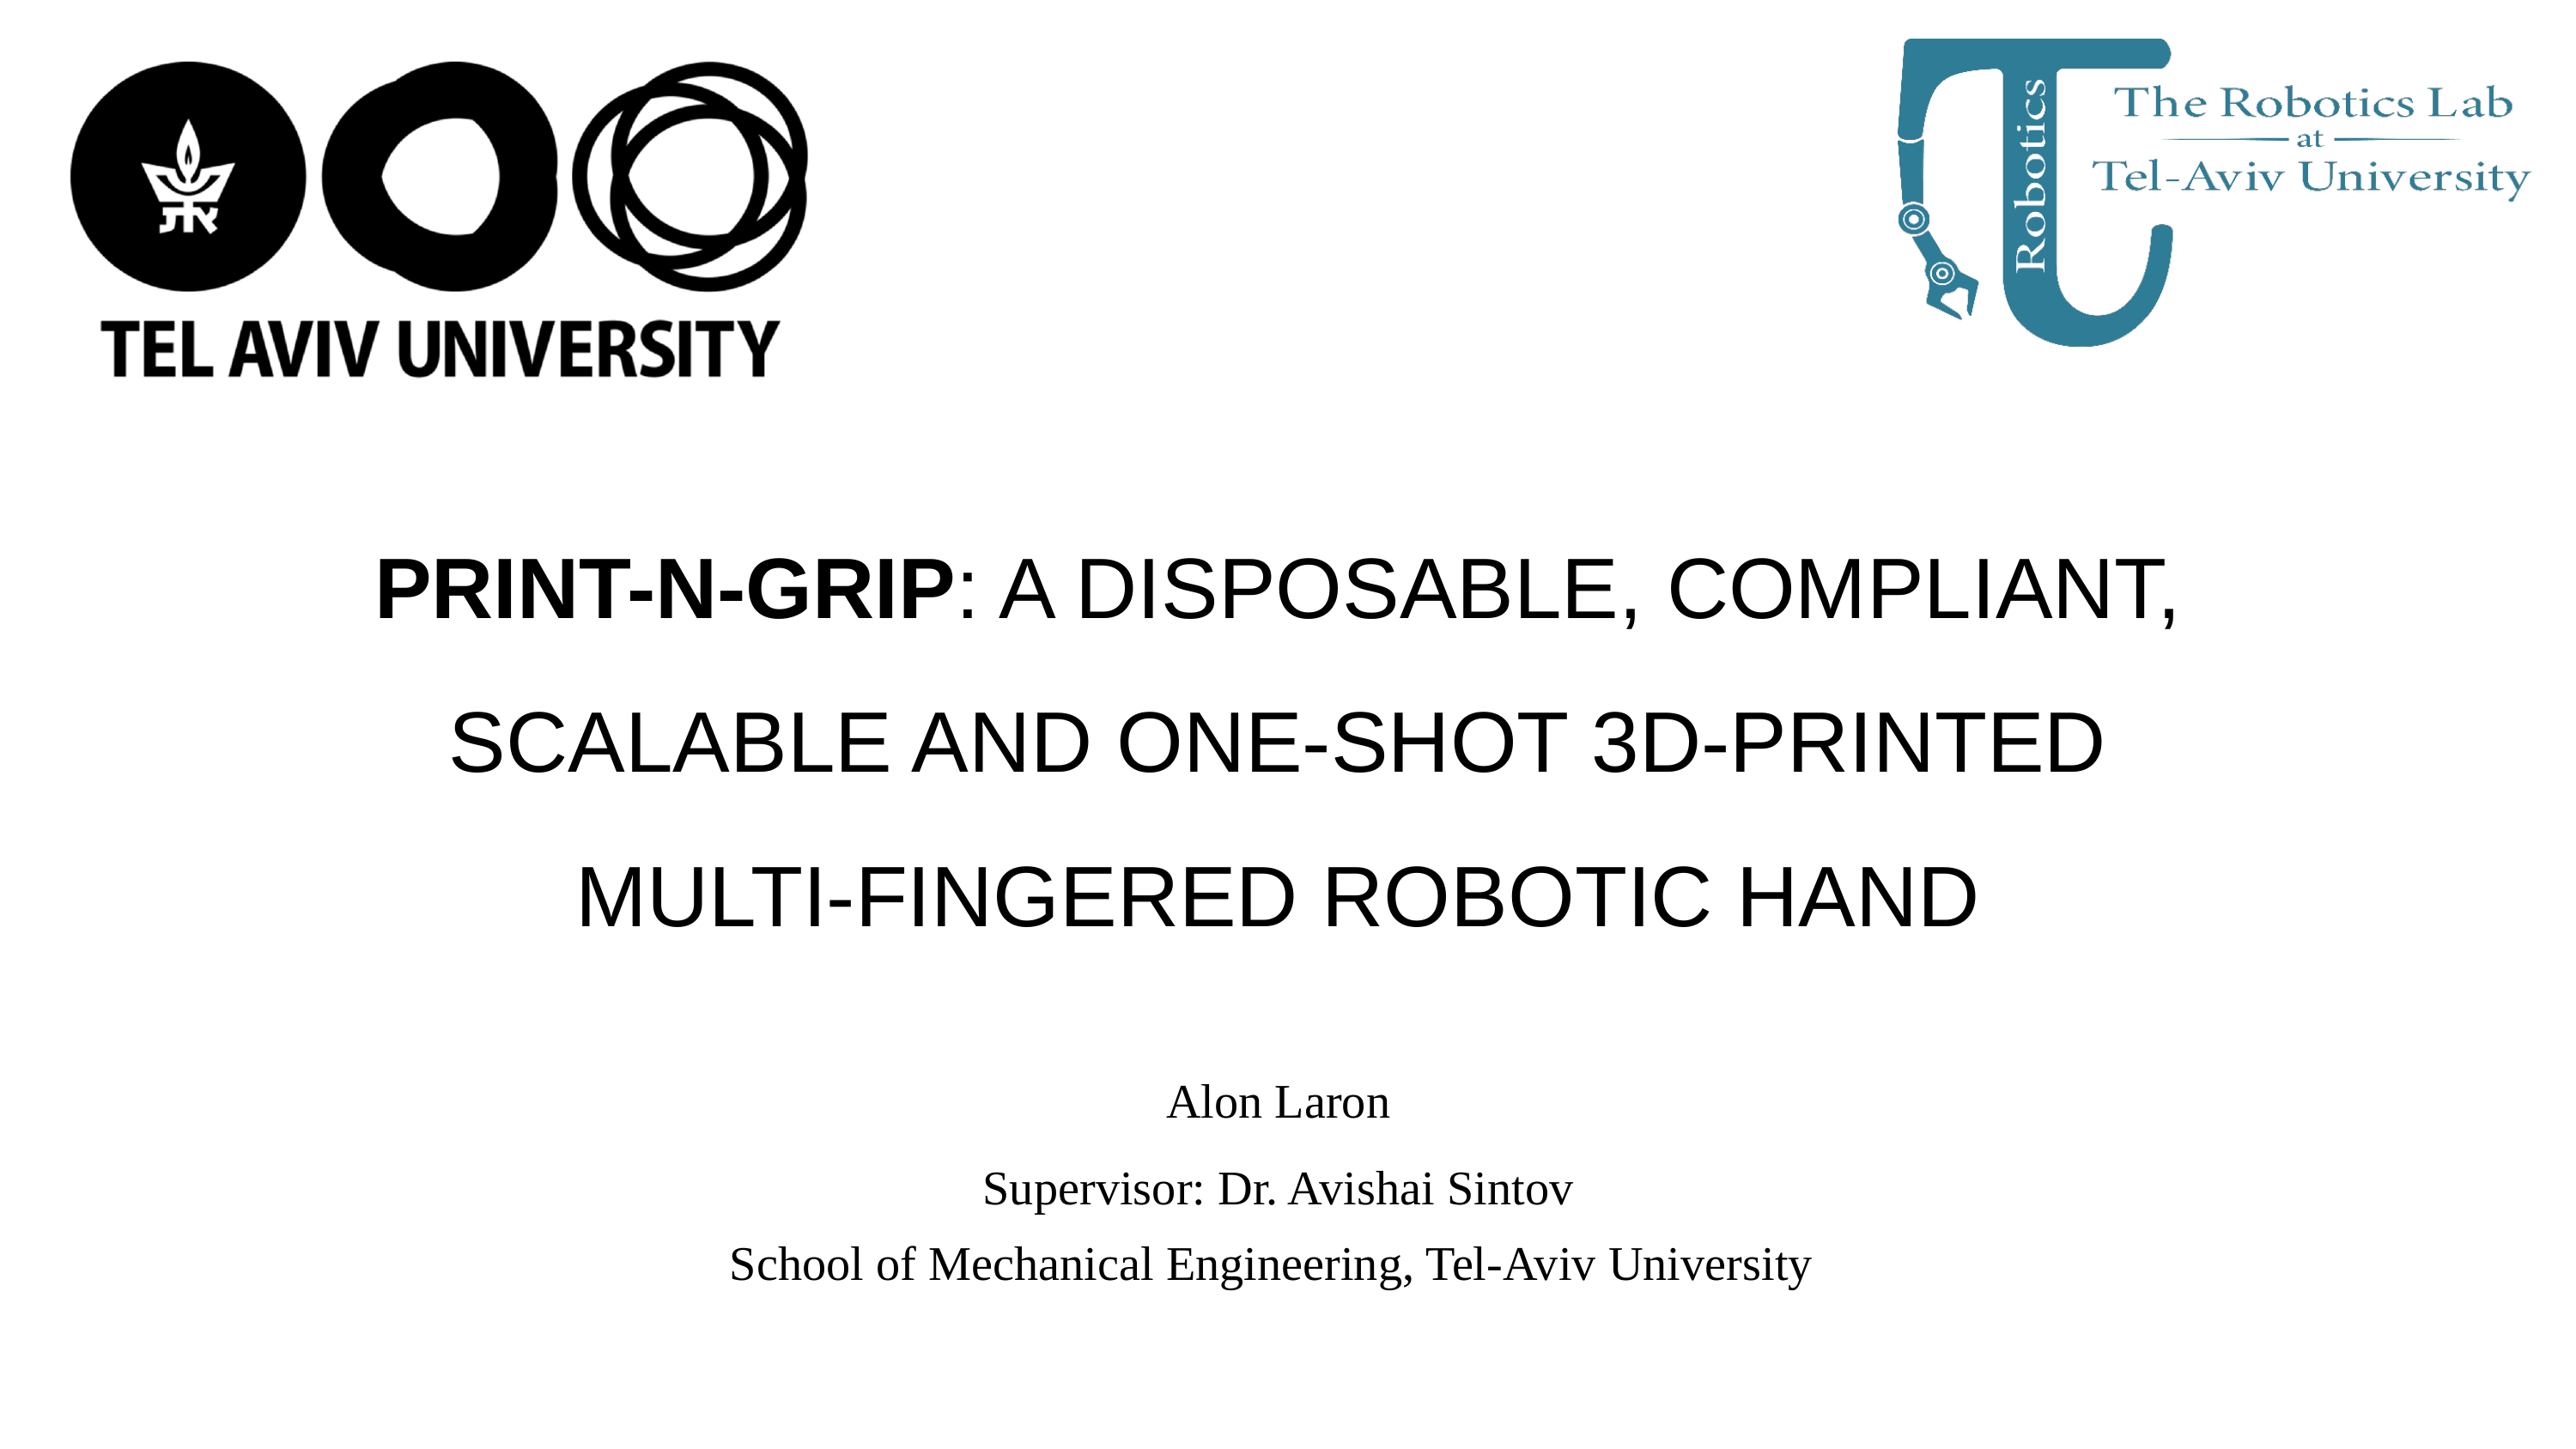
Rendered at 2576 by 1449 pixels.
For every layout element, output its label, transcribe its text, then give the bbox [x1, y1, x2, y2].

text_box School of Mechanical Engineering, Tel-Aviv University [717, 1225, 1827, 1297]
picture [1898, 39, 2531, 352]
picture [58, 39, 817, 385]
text_box PRINT-N-GRIP: A DISPOSABLE, COMPLIANT, SCALABLE AND ONE-SHOT 3D-PRINTED MULTI-FINGERED ROBOTIC HAND [113, 474, 2443, 951]
text_box Alon Laron Supervisor: Dr. Avishai Sintov [634, 1034, 1923, 1222]
